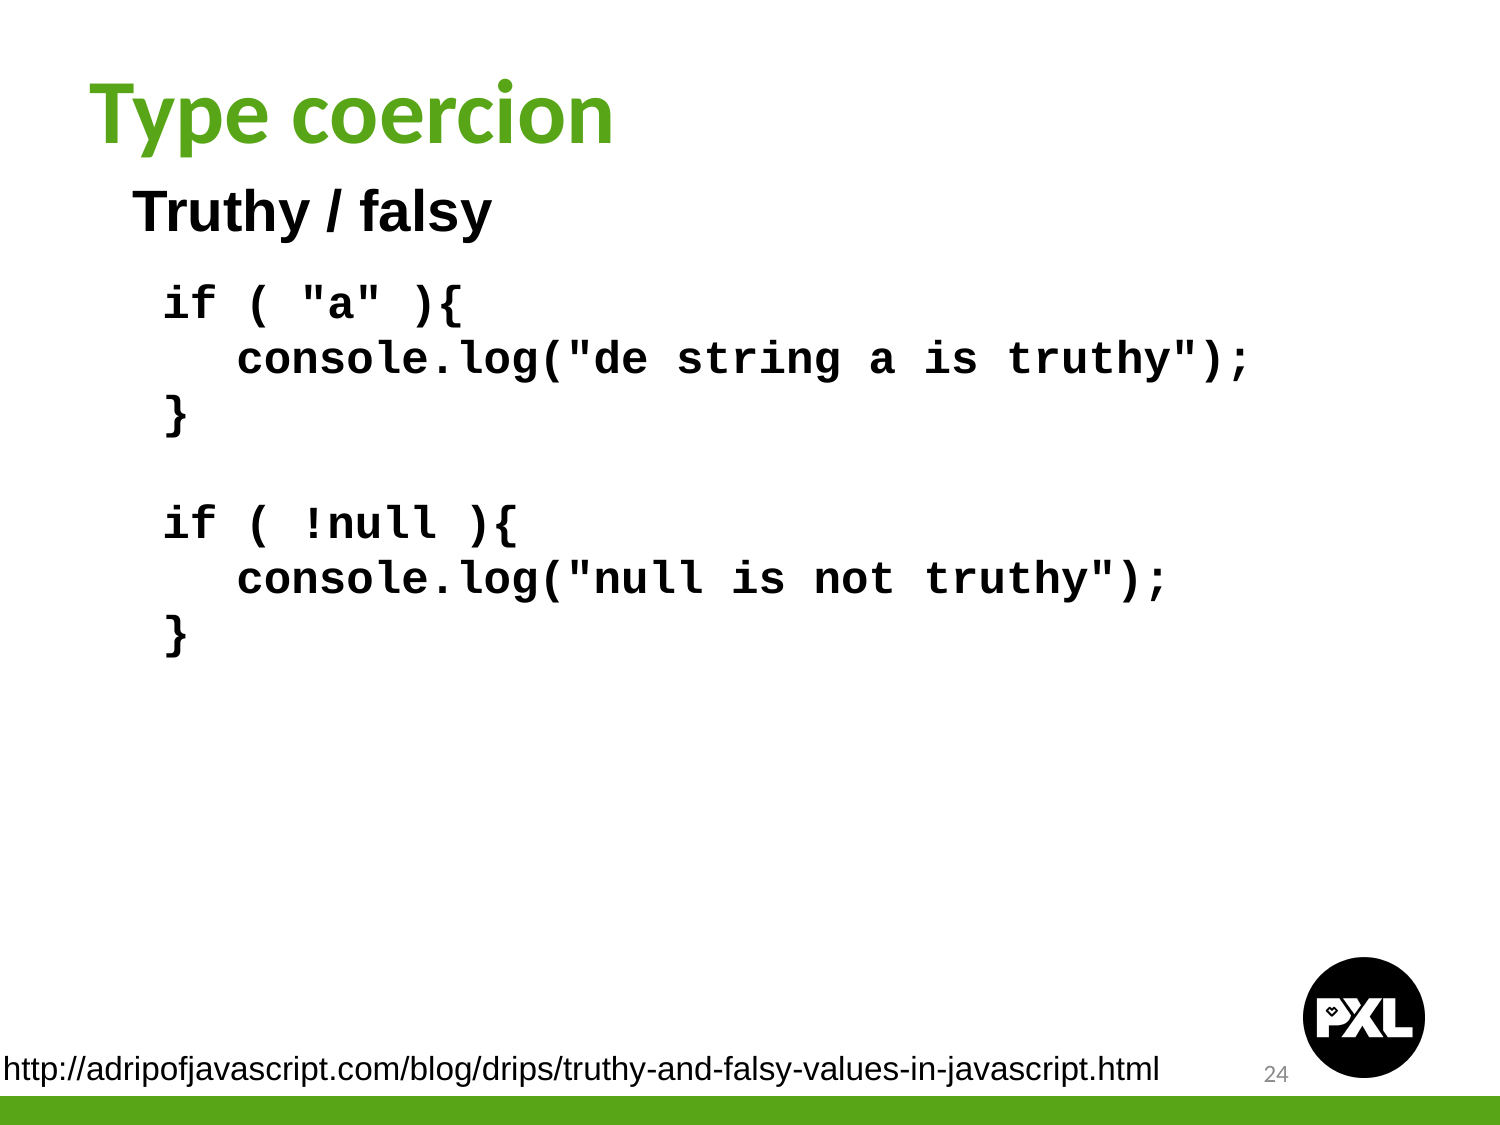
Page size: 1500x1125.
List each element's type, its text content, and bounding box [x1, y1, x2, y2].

text_box Type coercion [75, 45, 1425, 233]
text_box http://adripofjavascript.com/blog/drips/truthy-and-falsy-values-in-javascript.html [0, 1039, 1321, 1097]
text_box <number> [1074, 1097, 1304, 1103]
text_box Truthy / falsy [118, 165, 1122, 246]
picture [1303, 957, 1425, 1078]
text_box if ( "a" ){ console.log("de string a is truthy"); } if ( !null ){ console.log("null is not truthy"); } [147, 265, 1500, 850]
